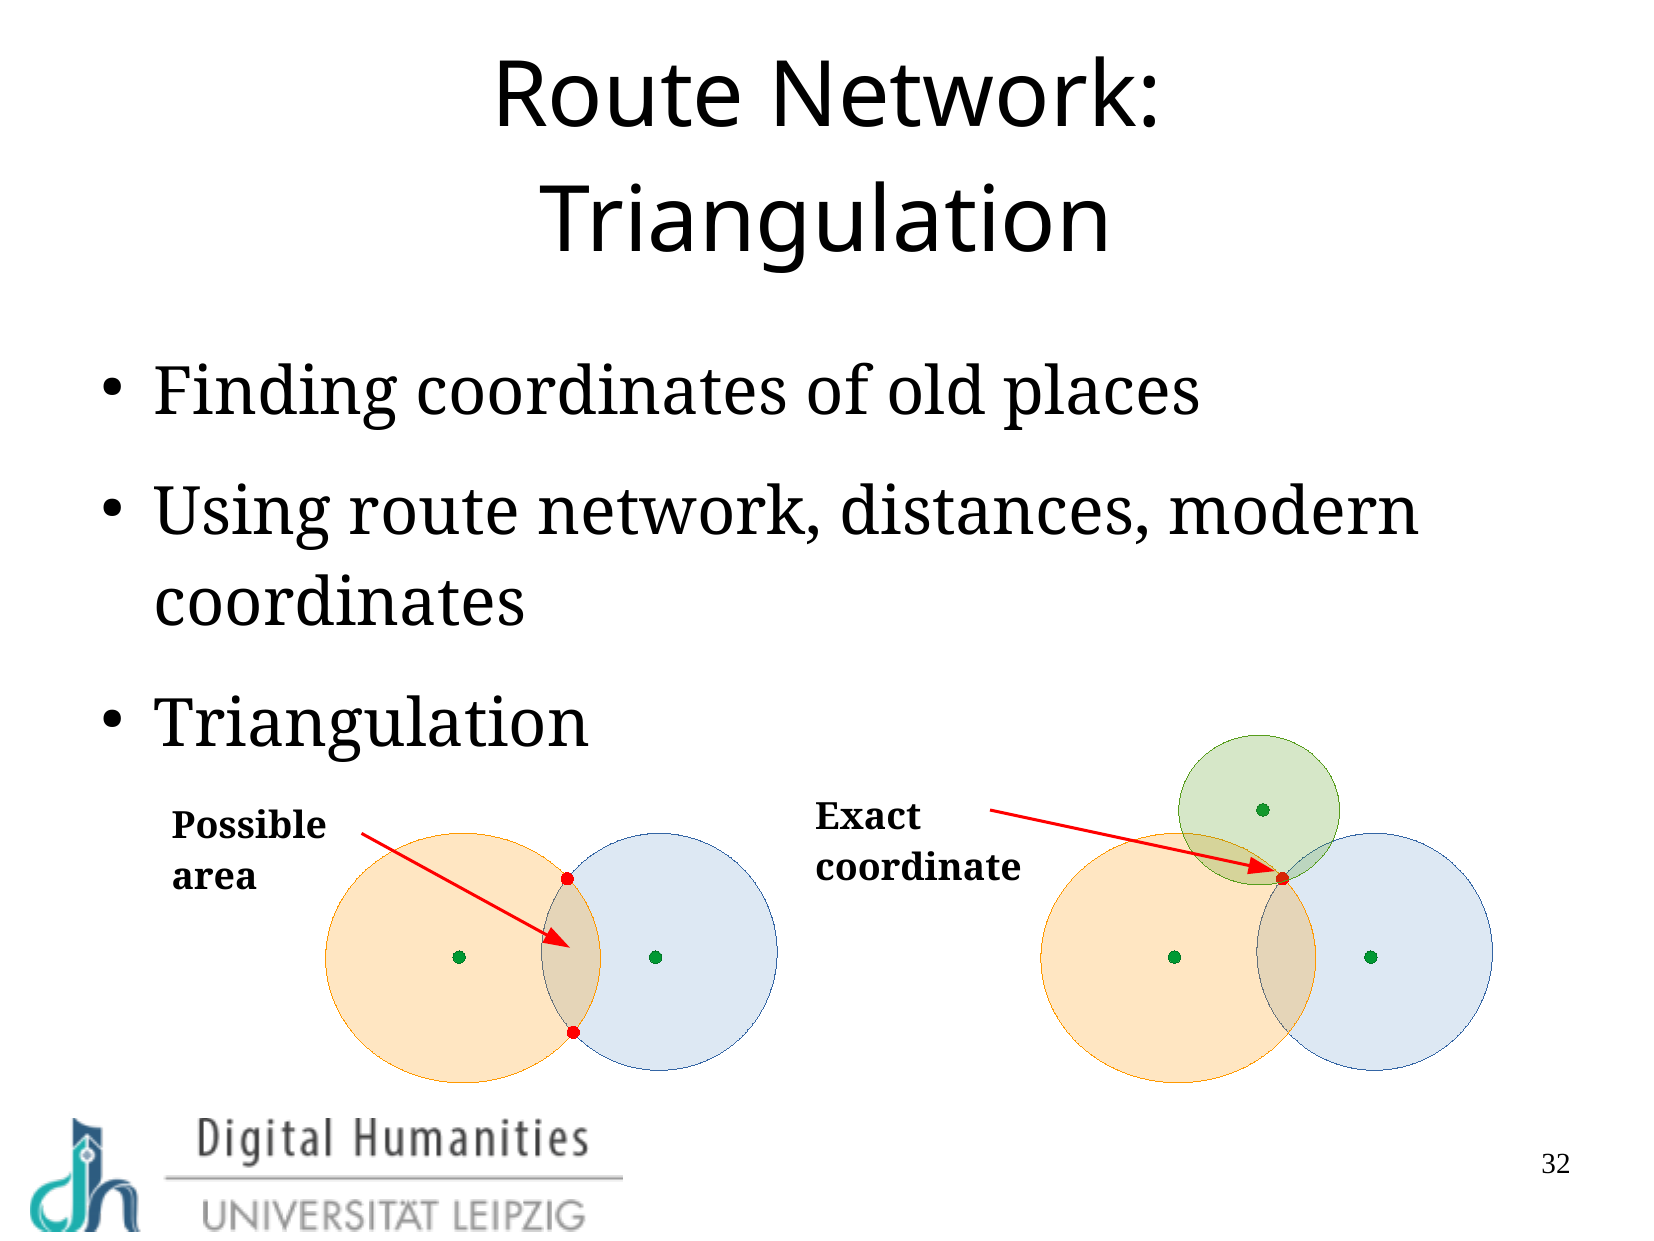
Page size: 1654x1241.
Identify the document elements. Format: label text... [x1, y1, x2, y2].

text_box Exact coordinate [800, 781, 1066, 930]
text_box [1104, 1063, 1253, 1083]
title Route Network: Triangulation [82, 25, 1571, 281]
text_box [1168, 950, 1181, 964]
text_box [1178, 735, 1340, 885]
text_box [325, 833, 778, 1083]
text_box Possible area [156, 790, 362, 895]
text_box [1364, 950, 1378, 964]
list Finding coordinates of old places Using route network, distances, modern coordinates Triangulation [82, 343, 1571, 1063]
text_box [1334, 1063, 1416, 1071]
picture [30, 1118, 623, 1232]
